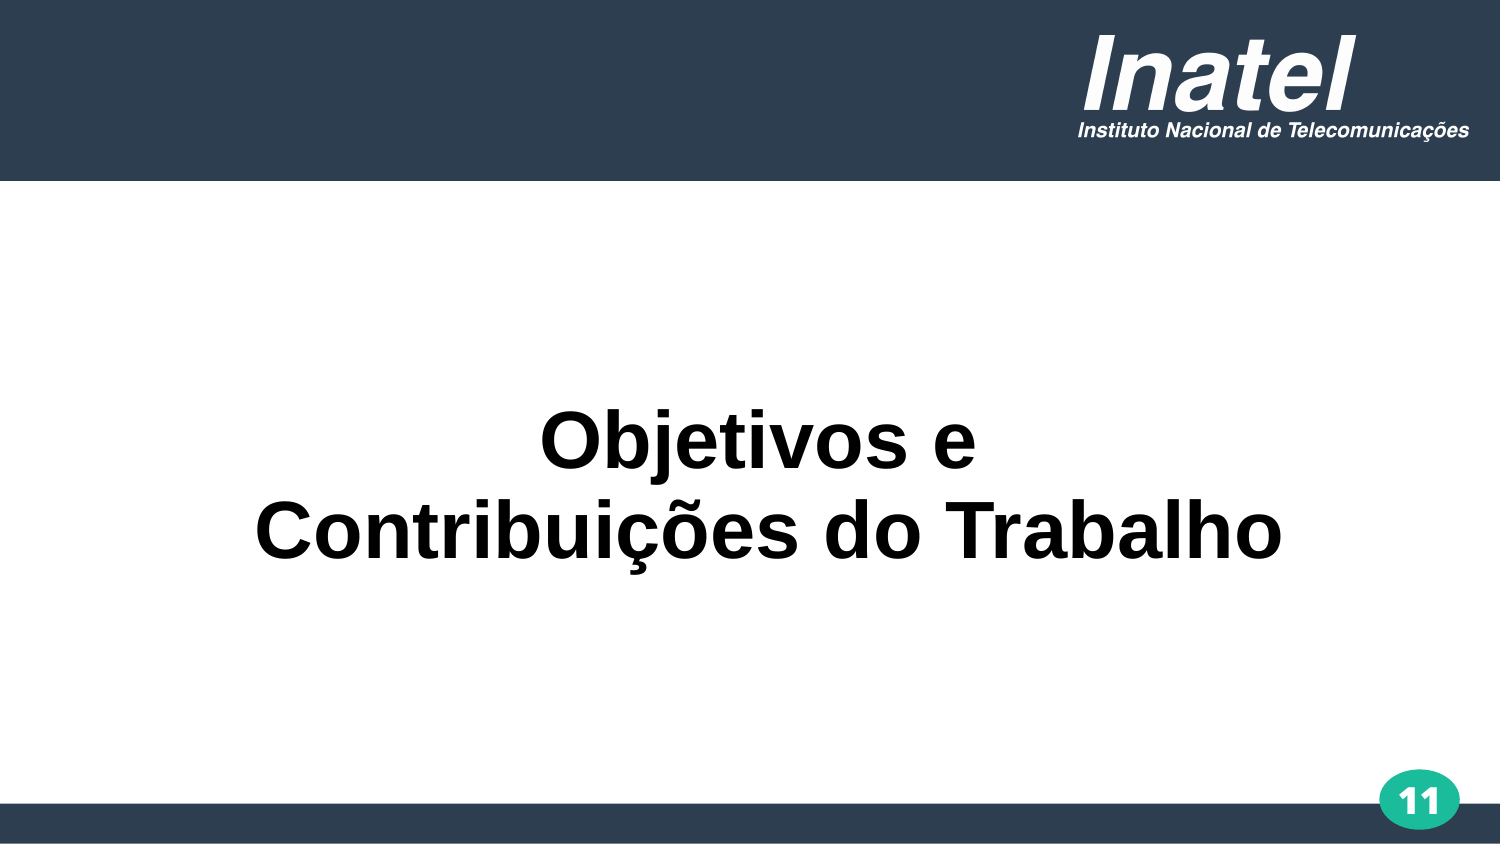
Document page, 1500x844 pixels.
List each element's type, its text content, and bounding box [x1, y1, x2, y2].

text_box Objetivos e Contribuições do Trabalho [14, 191, 1489, 780]
picture [1078, 35, 1469, 142]
